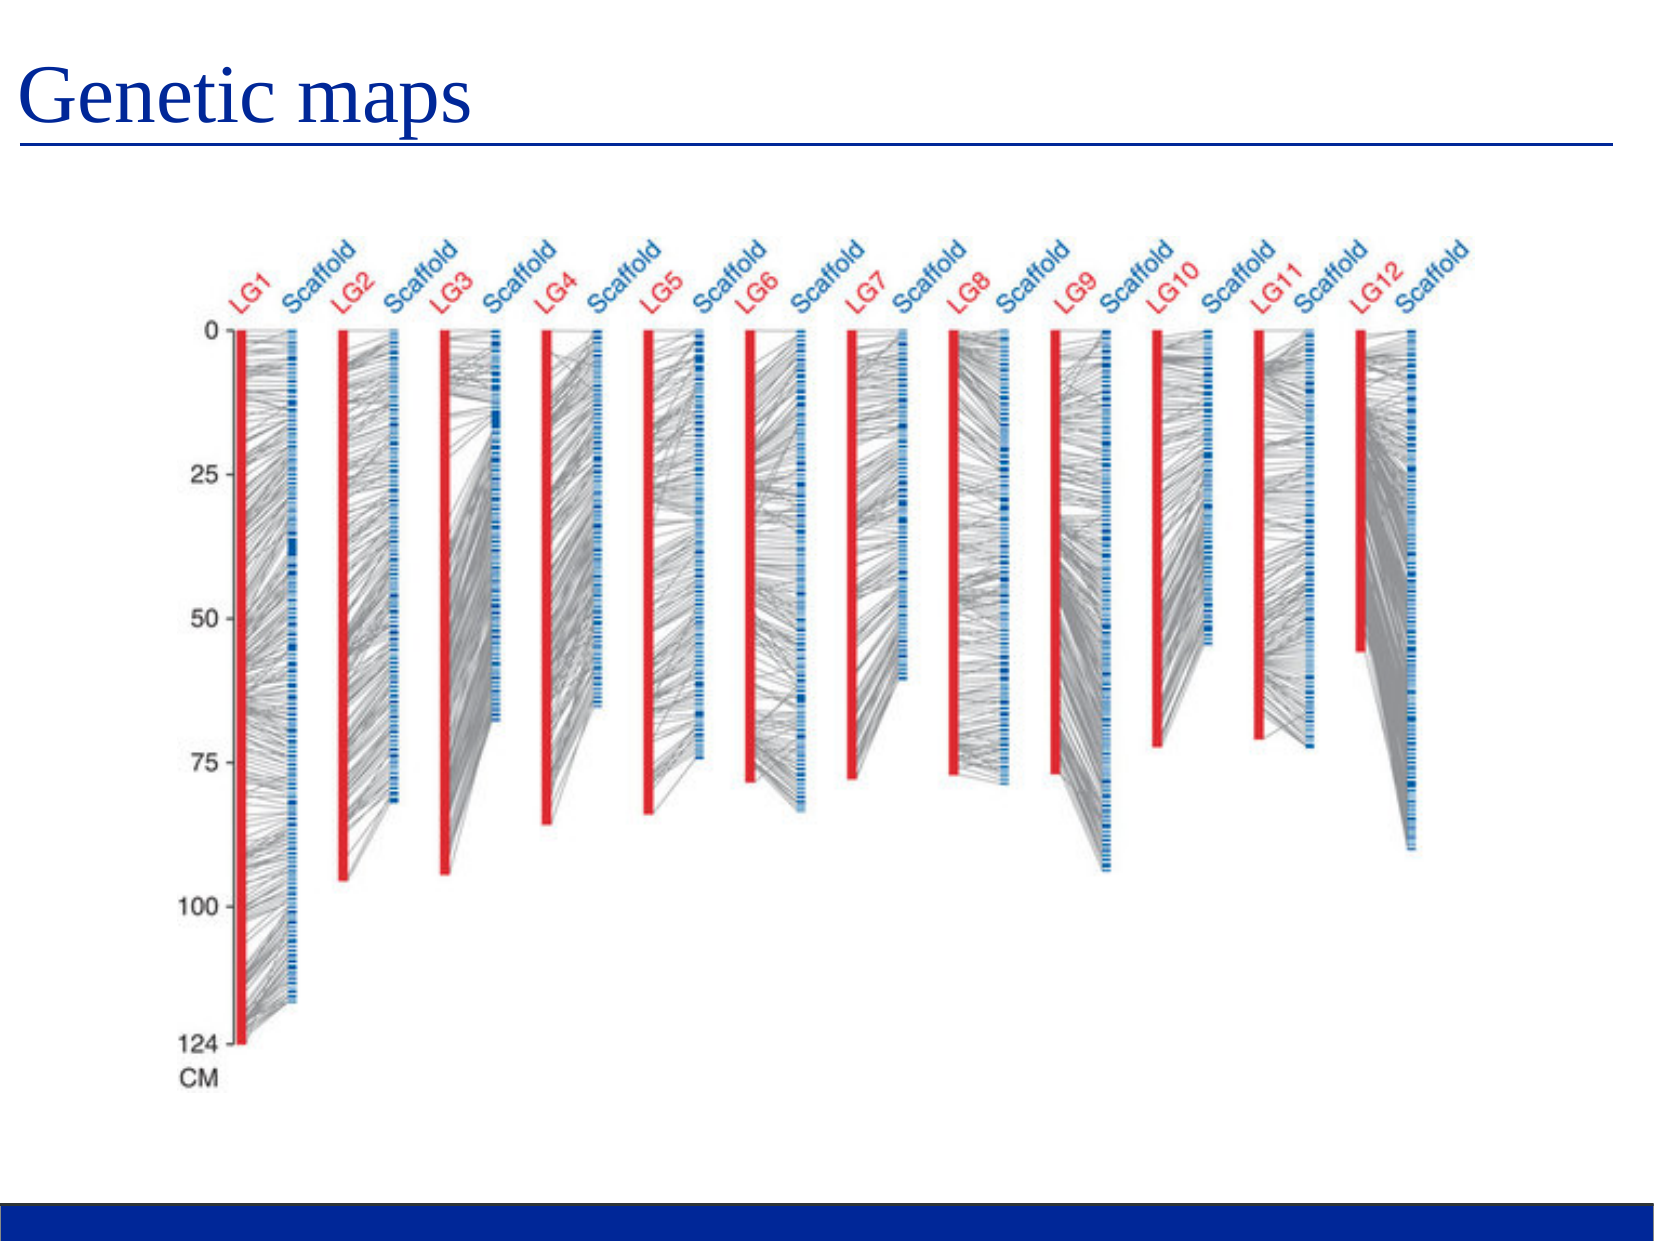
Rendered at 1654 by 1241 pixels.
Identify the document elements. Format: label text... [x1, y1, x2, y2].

title Genetic maps [17, 0, 1589, 198]
picture [177, 236, 1475, 1093]
